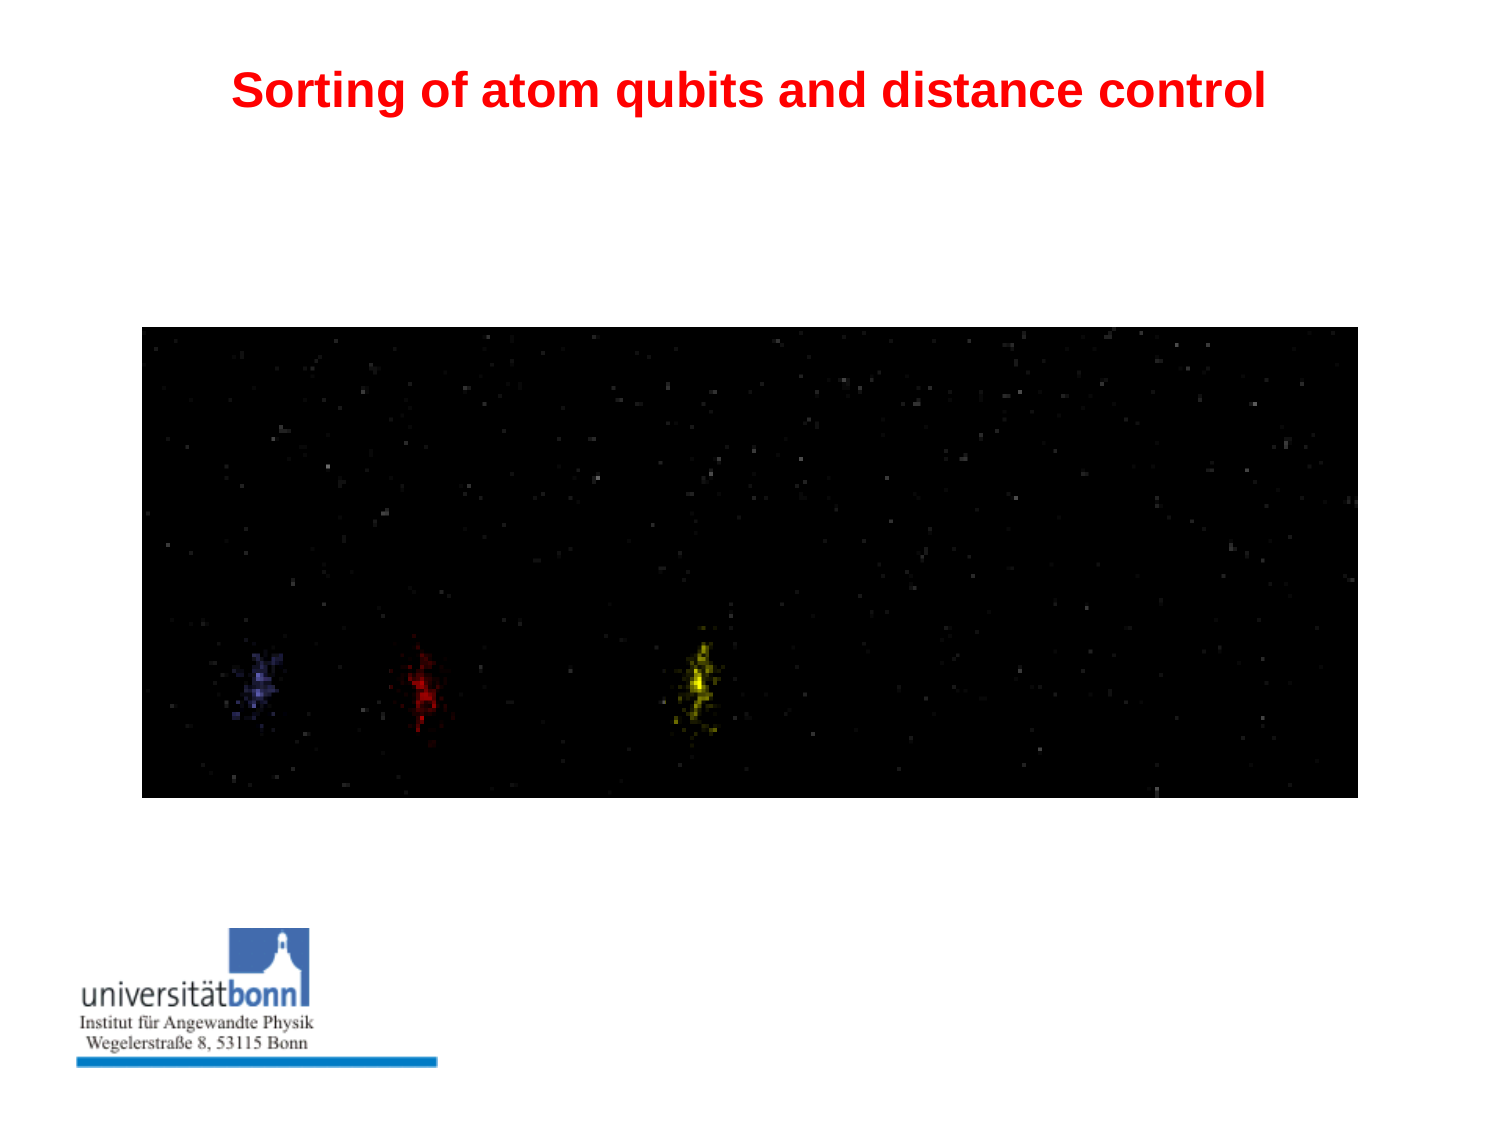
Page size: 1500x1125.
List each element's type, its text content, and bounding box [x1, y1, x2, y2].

picture [76, 928, 438, 1068]
text_box Sorting of atom qubits and distance control [87, 49, 1413, 126]
picture [142, 327, 1358, 798]
